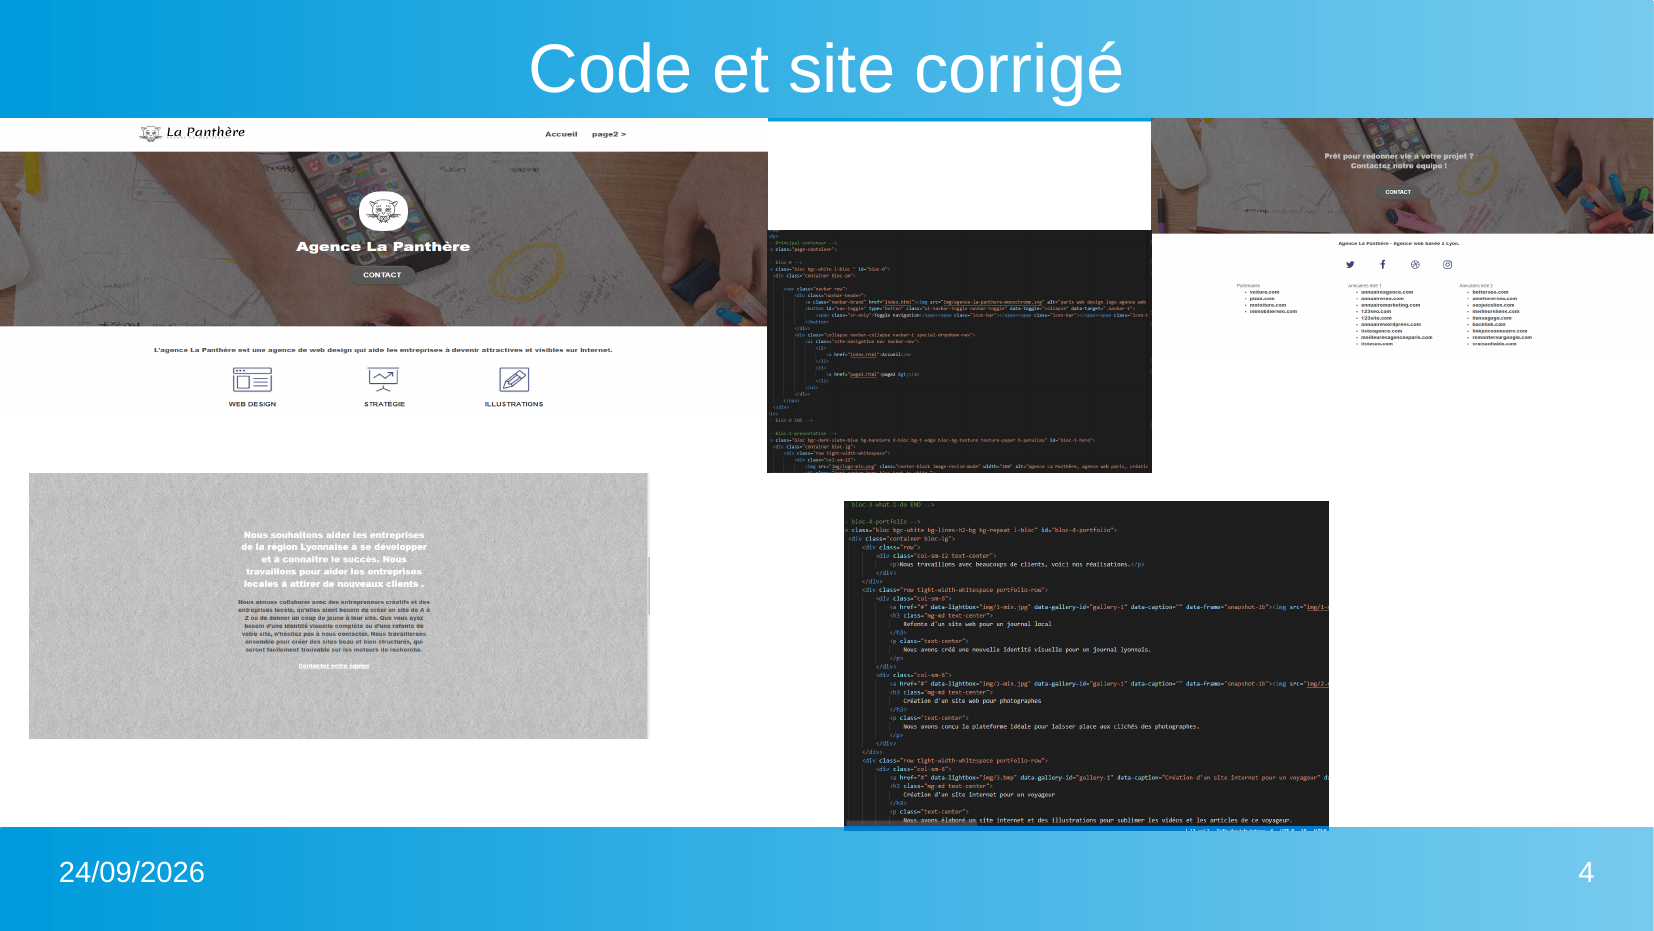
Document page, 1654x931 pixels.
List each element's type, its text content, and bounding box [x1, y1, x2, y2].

picture [844, 501, 1329, 831]
title Code et site corrigé [59, 29, 1595, 108]
picture [29, 473, 650, 739]
picture [0, 1, 1654, 473]
